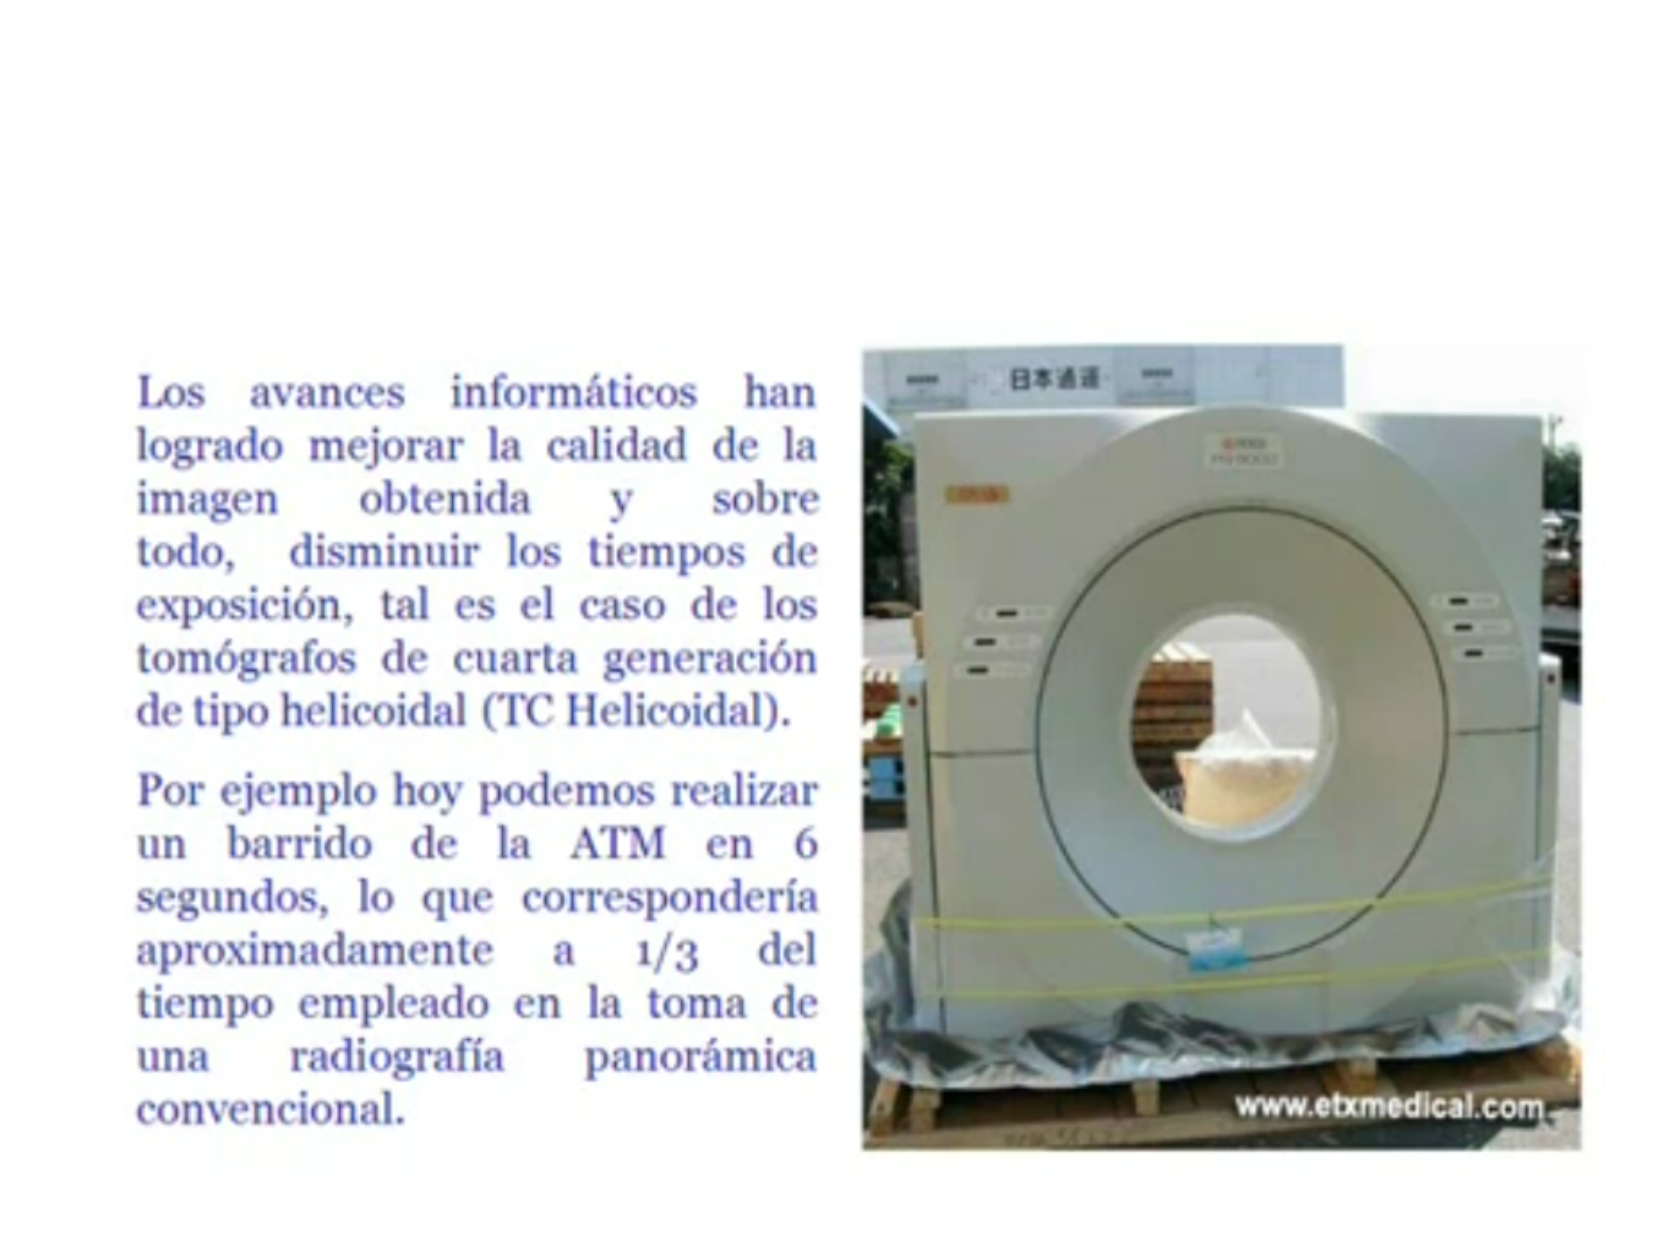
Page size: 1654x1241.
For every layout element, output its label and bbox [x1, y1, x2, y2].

picture [59, 208, 1606, 1201]
